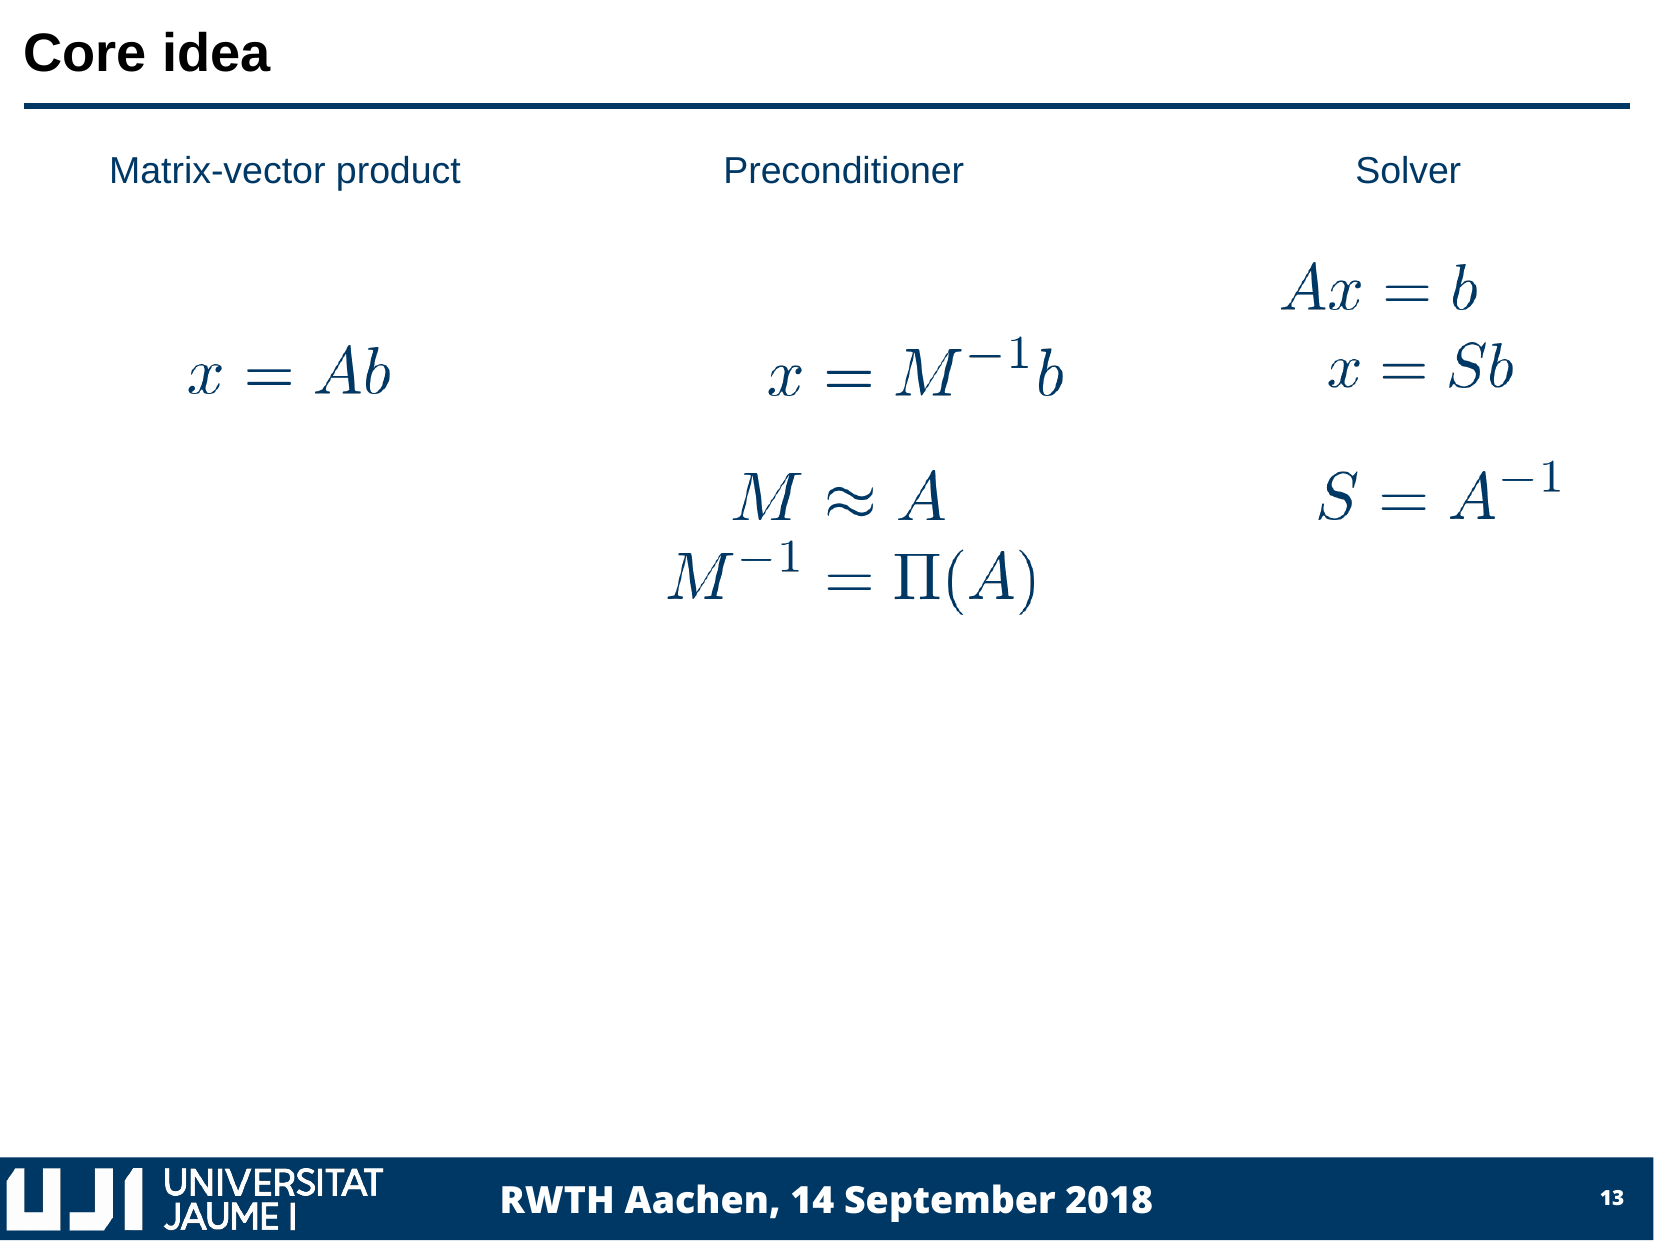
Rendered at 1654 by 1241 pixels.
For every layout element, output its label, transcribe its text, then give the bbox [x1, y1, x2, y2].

text_box Preconditioner [708, 141, 980, 199]
picture [188, 345, 390, 394]
picture [1328, 342, 1513, 388]
picture [1318, 460, 1560, 520]
picture [732, 470, 945, 520]
picture [0, 1158, 390, 1241]
picture [667, 540, 1034, 615]
picture [768, 336, 1063, 396]
title Core idea [23, 0, 1630, 107]
text_box Matrix-vector product [94, 141, 476, 199]
picture [1281, 262, 1477, 310]
text_box Solver [1340, 141, 1477, 199]
